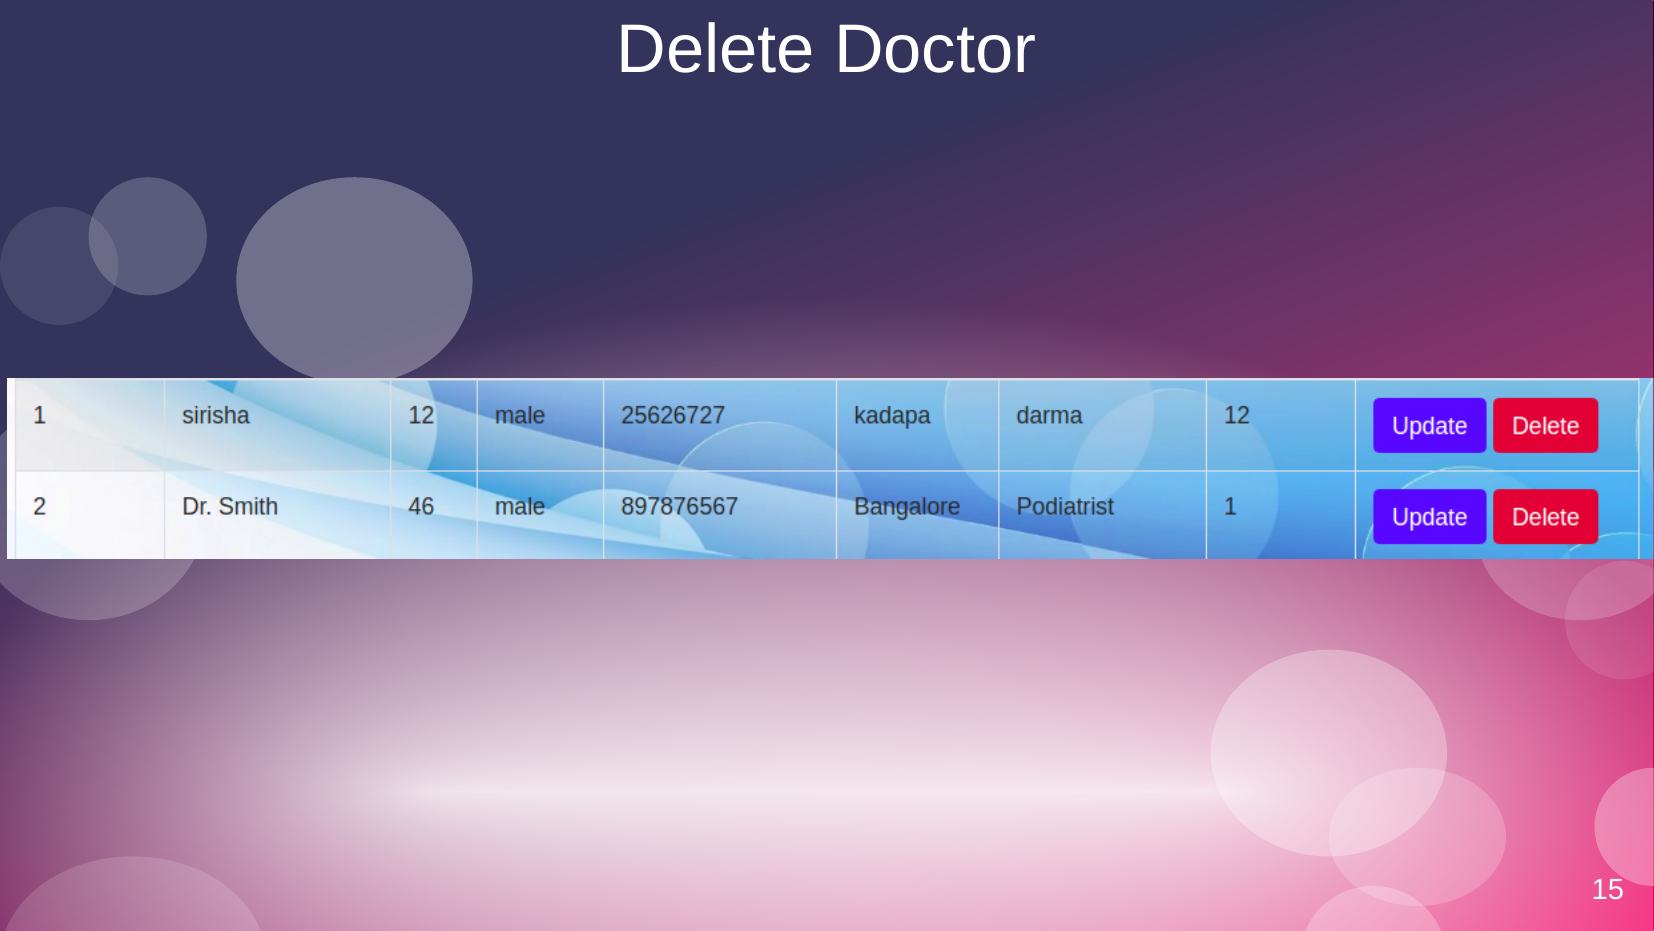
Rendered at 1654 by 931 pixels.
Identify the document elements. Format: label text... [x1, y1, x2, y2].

picture [7, 378, 1654, 559]
title Delete Doctor [88, 10, 1565, 241]
